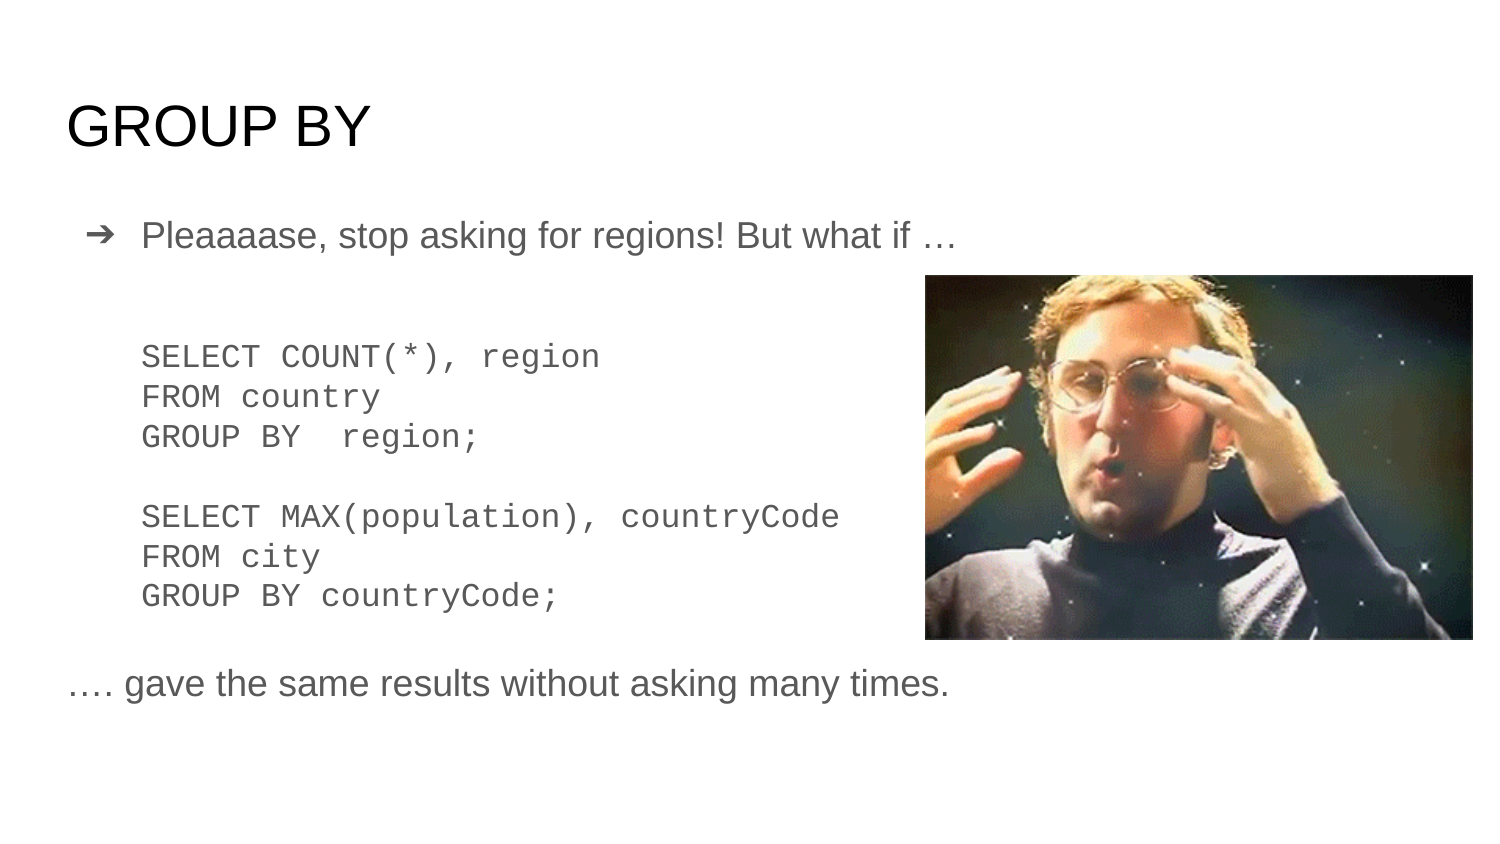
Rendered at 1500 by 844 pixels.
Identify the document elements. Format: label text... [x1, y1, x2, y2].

title GROUP BY [51, 72, 1449, 167]
list Pleaaaase, stop asking for regions! But what if … SELECT COUNT(*), region FROM country GROUP BY region; SELECT MAX(population), countryCode FROM city GROUP BY countryCode; …. gave the same results without asking many times. [51, 189, 1449, 750]
picture [925, 275, 1473, 640]
